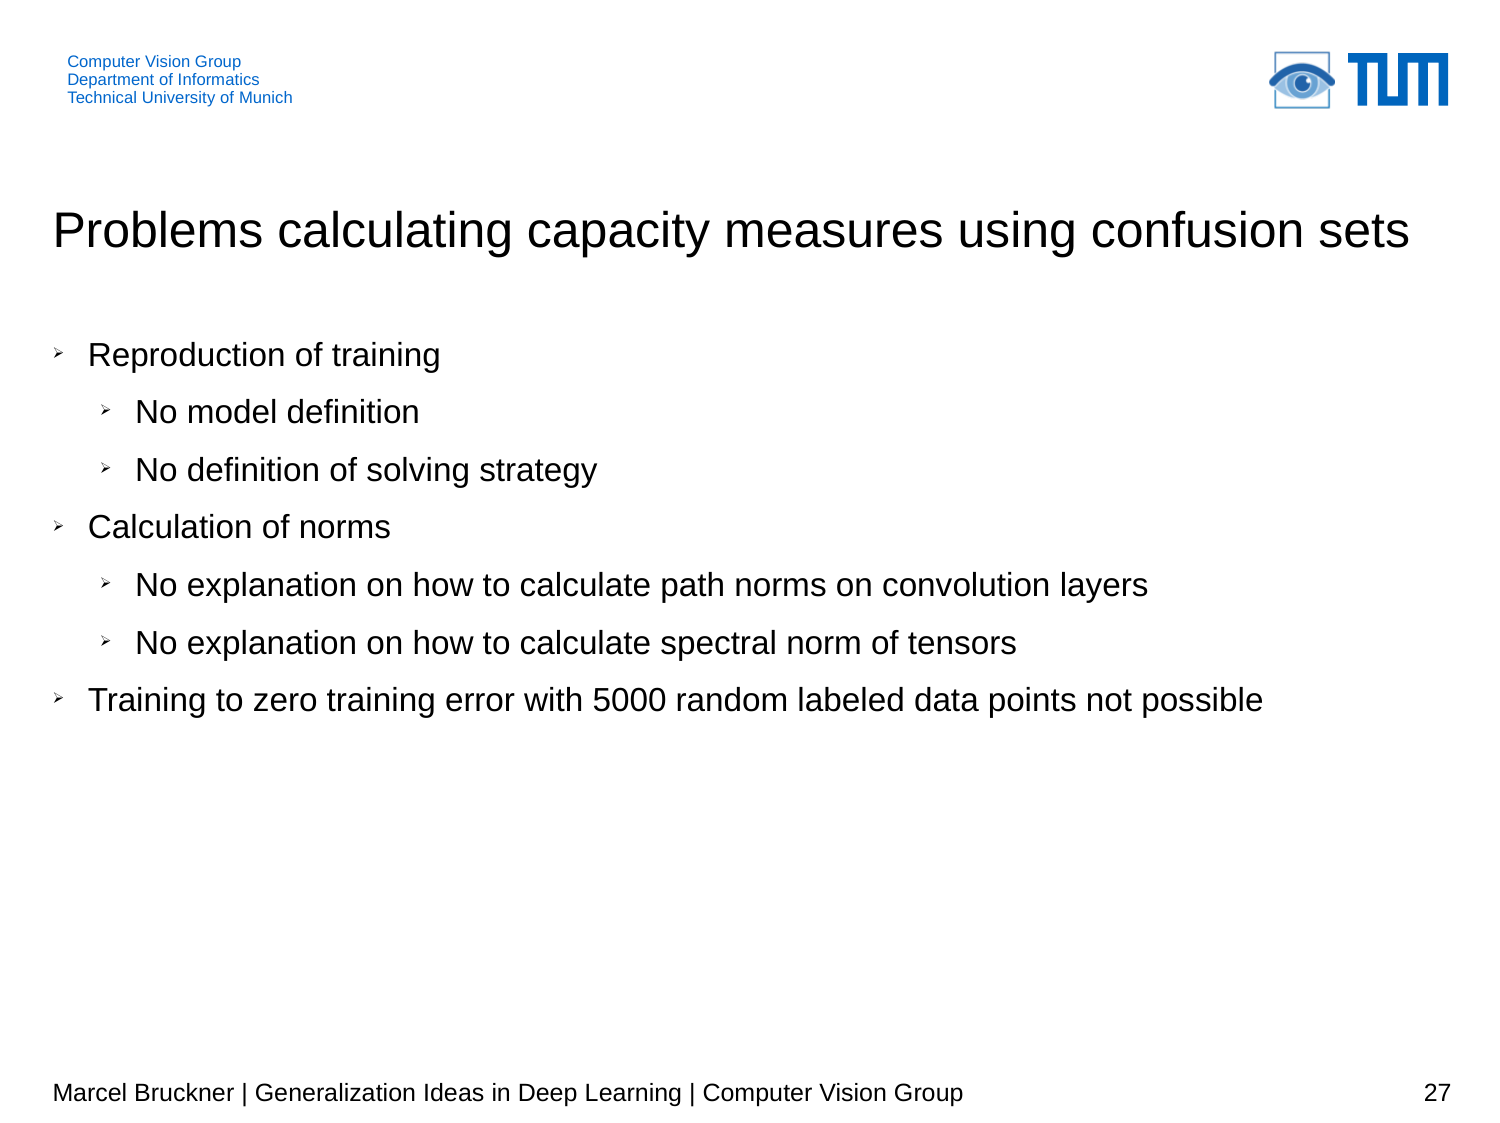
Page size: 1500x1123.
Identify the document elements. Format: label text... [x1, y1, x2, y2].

list Reproduction of training No model definition No definition of solving strategy Calculation of norms No explanation on how to calculate path norms on convolution layers No explanation on how to calculate spectral norm of tensors Training to zero training error with 5000 random labeled data points not possible [52, 330, 1453, 777]
title Problems calculating capacity measures using confusion sets [52, 200, 1453, 260]
picture [1269, 47, 1335, 113]
